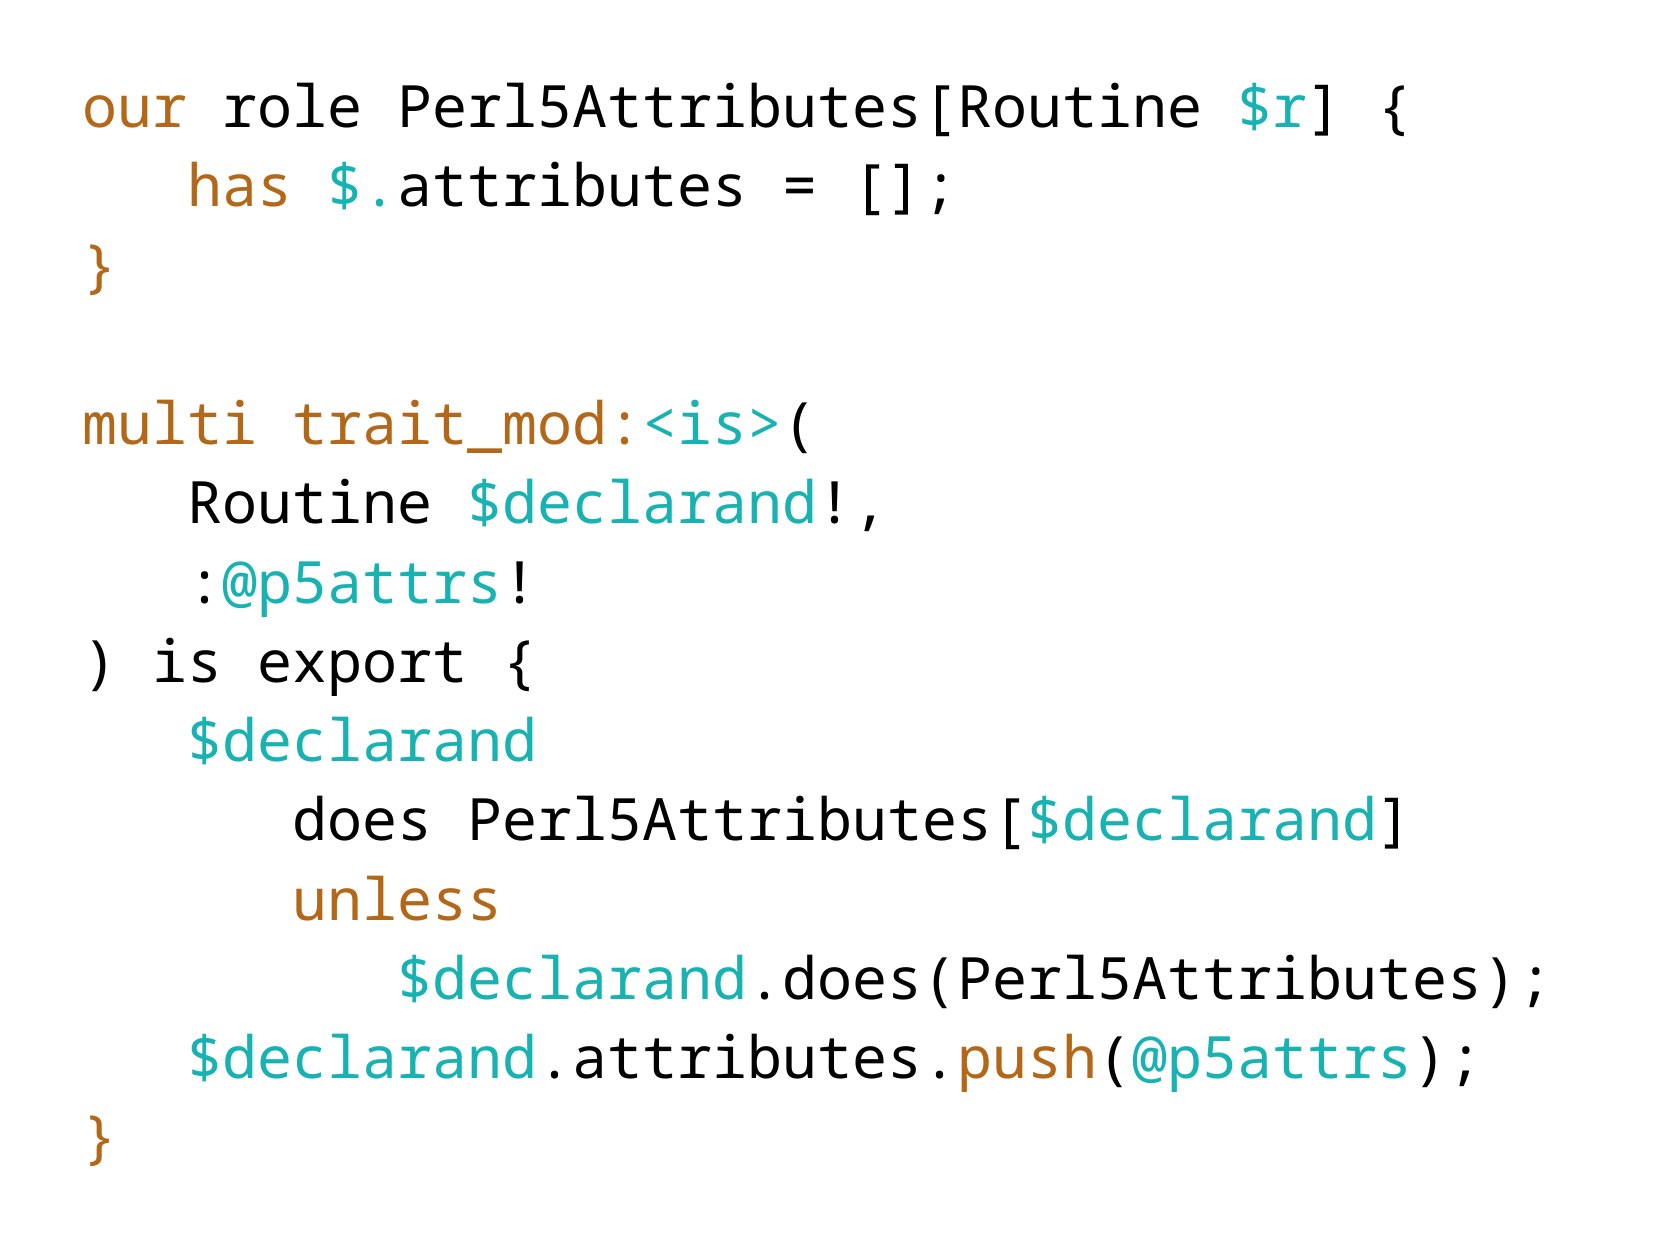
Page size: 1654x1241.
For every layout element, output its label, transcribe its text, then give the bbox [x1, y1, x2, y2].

subtitle our role Perl5Attributes[Routine $r] { has $.attributes = []; } multi trait_mod:<is>( Routine $declarand!, :@p5attrs! ) is export { $declarand does Perl5Attributes[$declarand] unless $declarand.does(Perl5Attributes); $declarand.attributes.push(@p5attrs); } [82, 140, 1571, 1101]
